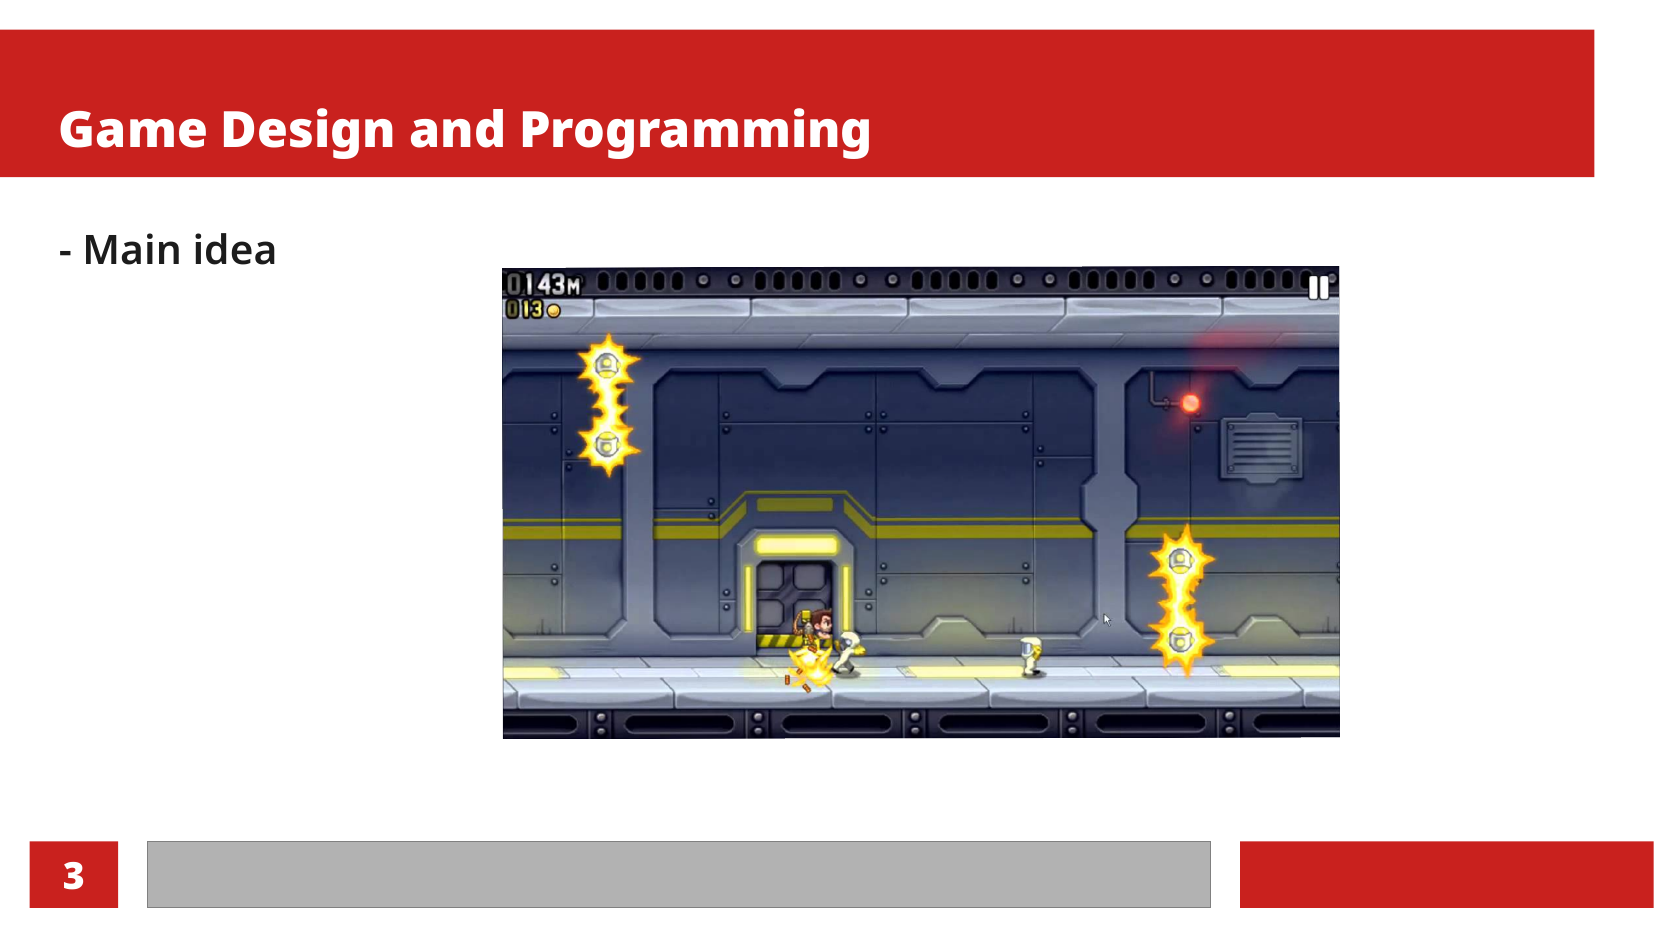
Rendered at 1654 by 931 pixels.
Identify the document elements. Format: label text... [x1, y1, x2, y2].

list - Main idea [59, 221, 1565, 798]
picture [501, 265, 1340, 739]
title Game Design and Programming [59, 44, 1595, 163]
